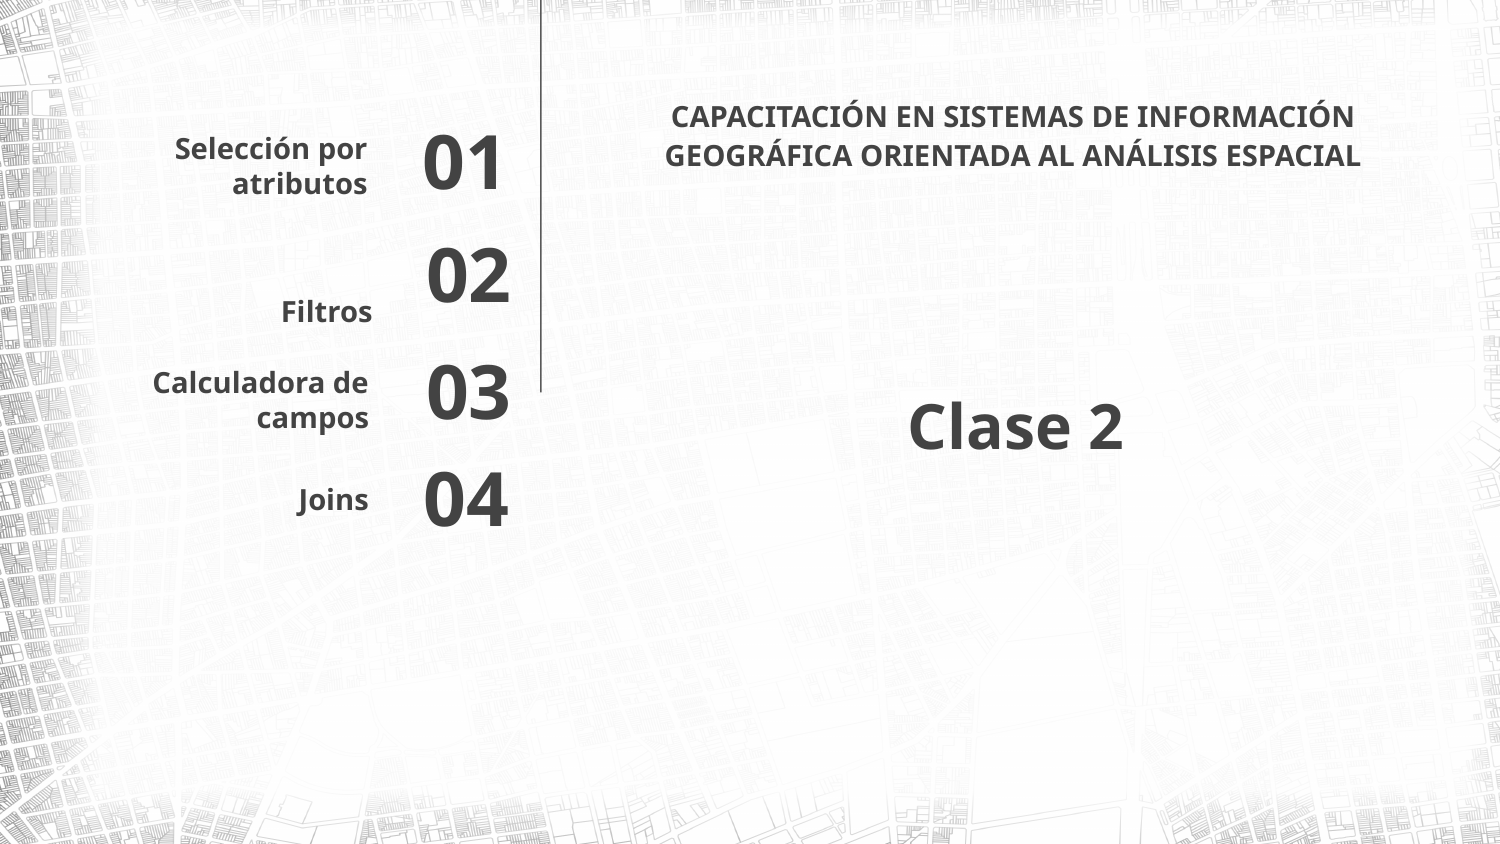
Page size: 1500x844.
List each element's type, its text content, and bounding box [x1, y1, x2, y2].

text_box Joins [60, 436, 384, 532]
text_box 01 [341, 112, 524, 208]
picture [0, 0, 1500, 844]
text_box 04 [409, 448, 585, 544]
text_box Clase 2 [732, 347, 1300, 502]
text_box CAPACITACIÓN EN SISTEMAS DE INFORMACIÓN GEOGRÁFICA ORIENTADA AL ANÁLISIS ESPACIAL [609, 88, 1418, 258]
text_box Calculadora de campos [60, 354, 384, 436]
text_box Filtros [63, 248, 388, 344]
text_box 02 [345, 224, 527, 320]
text_box 03 [345, 342, 527, 437]
text_box Selección por atributos [58, 120, 383, 216]
